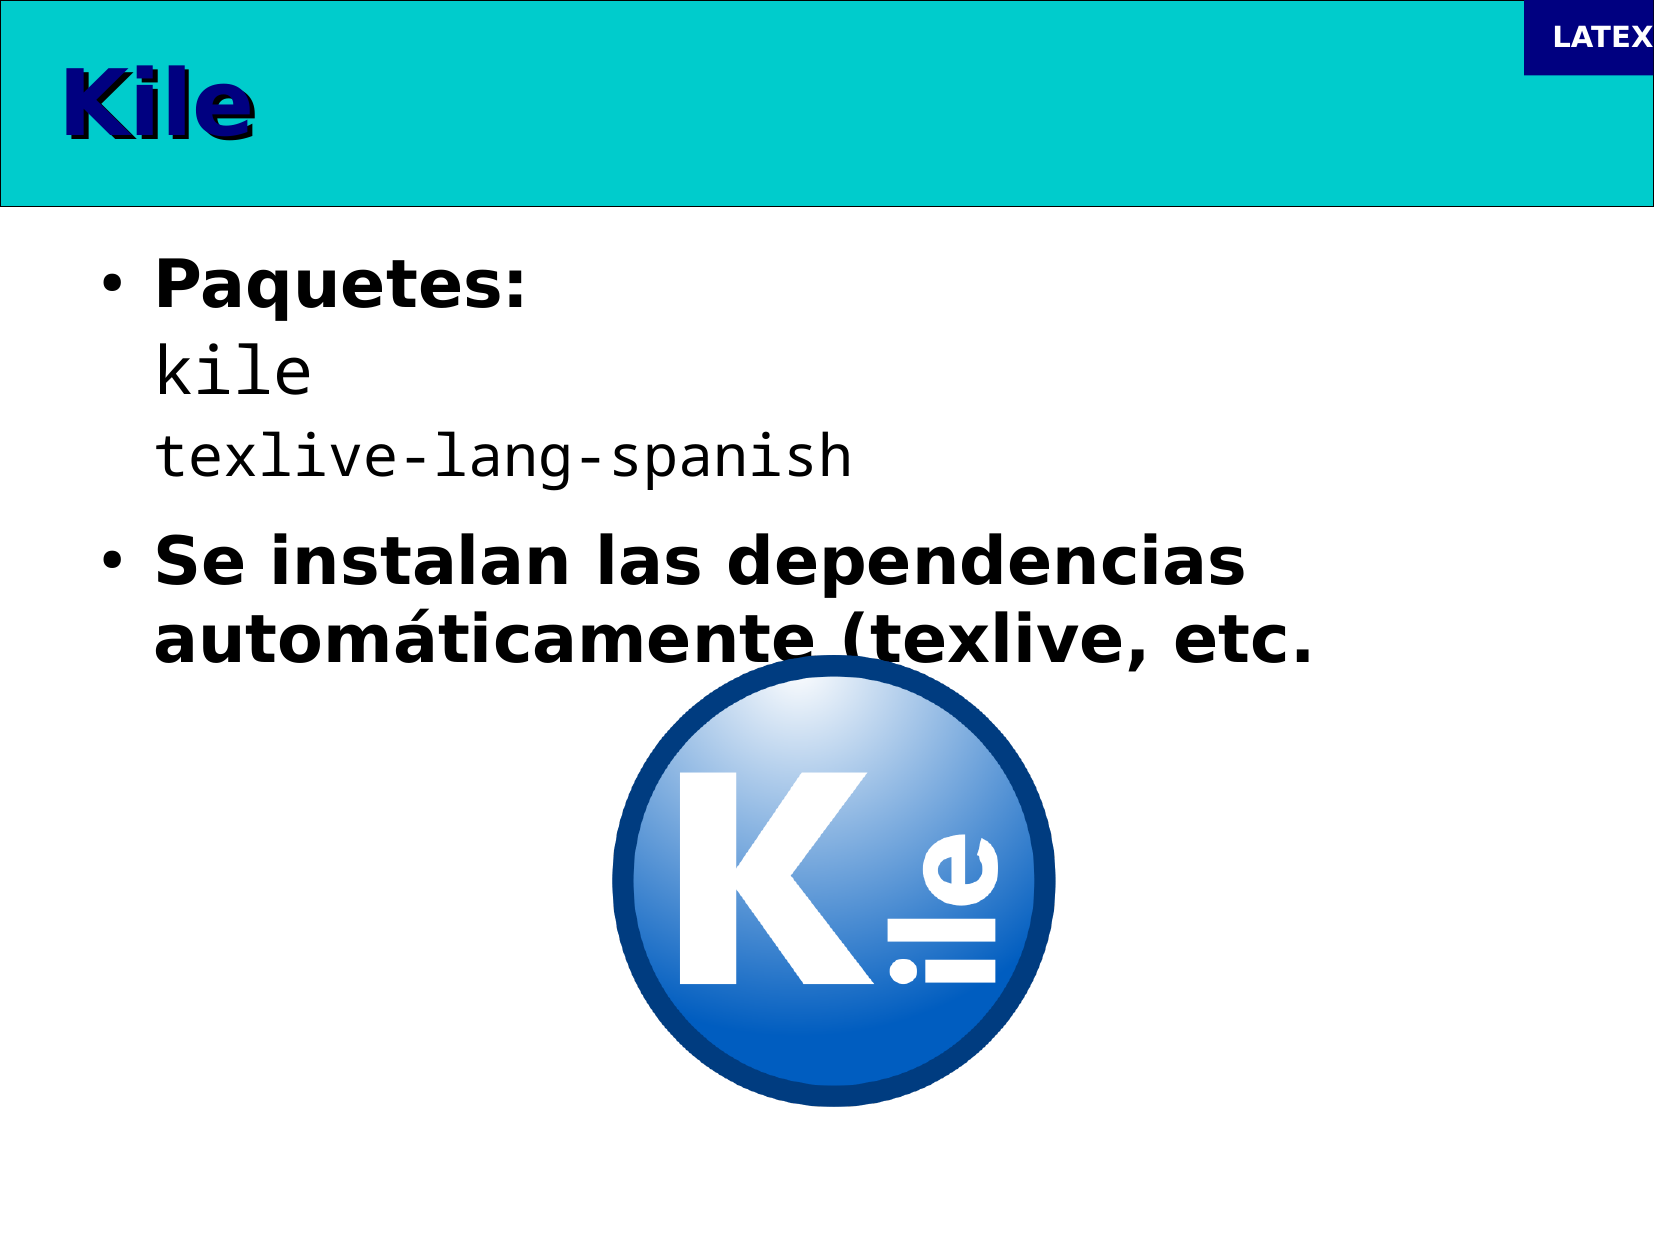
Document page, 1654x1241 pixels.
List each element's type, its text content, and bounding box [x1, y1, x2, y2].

title Kile [59, 22, 1654, 185]
picture [608, 652, 1058, 1107]
text_box LATEX [1524, 0, 1654, 76]
list Paquetes: kile texlive-lang-spanish Se instalan las dependencias automáticamente (texlive, etc. [82, 245, 1571, 1094]
